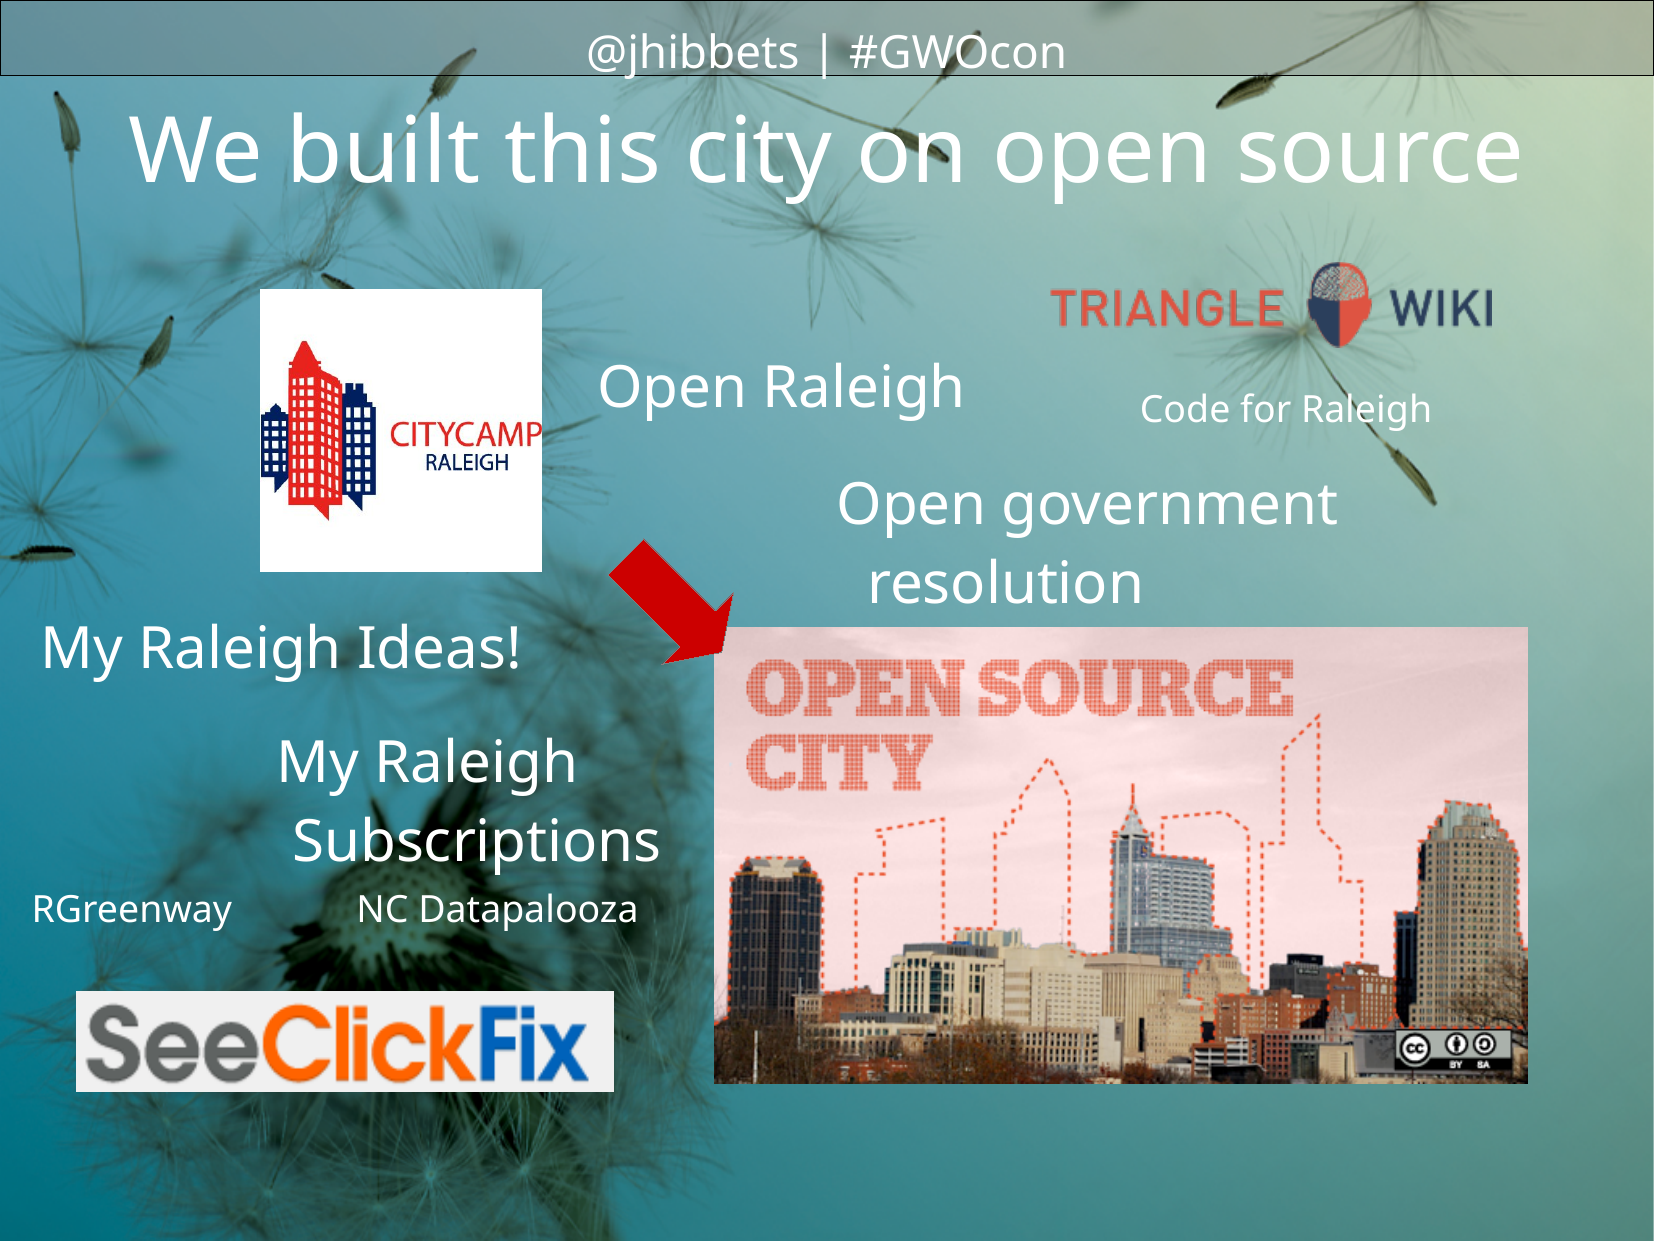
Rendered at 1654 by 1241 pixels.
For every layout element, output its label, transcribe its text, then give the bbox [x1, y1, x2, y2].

text_box My Raleigh Ideas! [26, 599, 538, 680]
text_box [608, 538, 734, 665]
text_box Open Raleigh [582, 337, 984, 418]
text_box Code for Raleigh [1125, 375, 1453, 432]
picture [0, 76, 1654, 1241]
text_box RGreenway [16, 875, 251, 932]
text_box Open government resolution [821, 455, 1356, 601]
title We built this city on open source [82, 43, 1571, 251]
text_box My Raleigh Subscriptions [262, 712, 689, 858]
text_box NC Datapalooza [341, 875, 655, 932]
